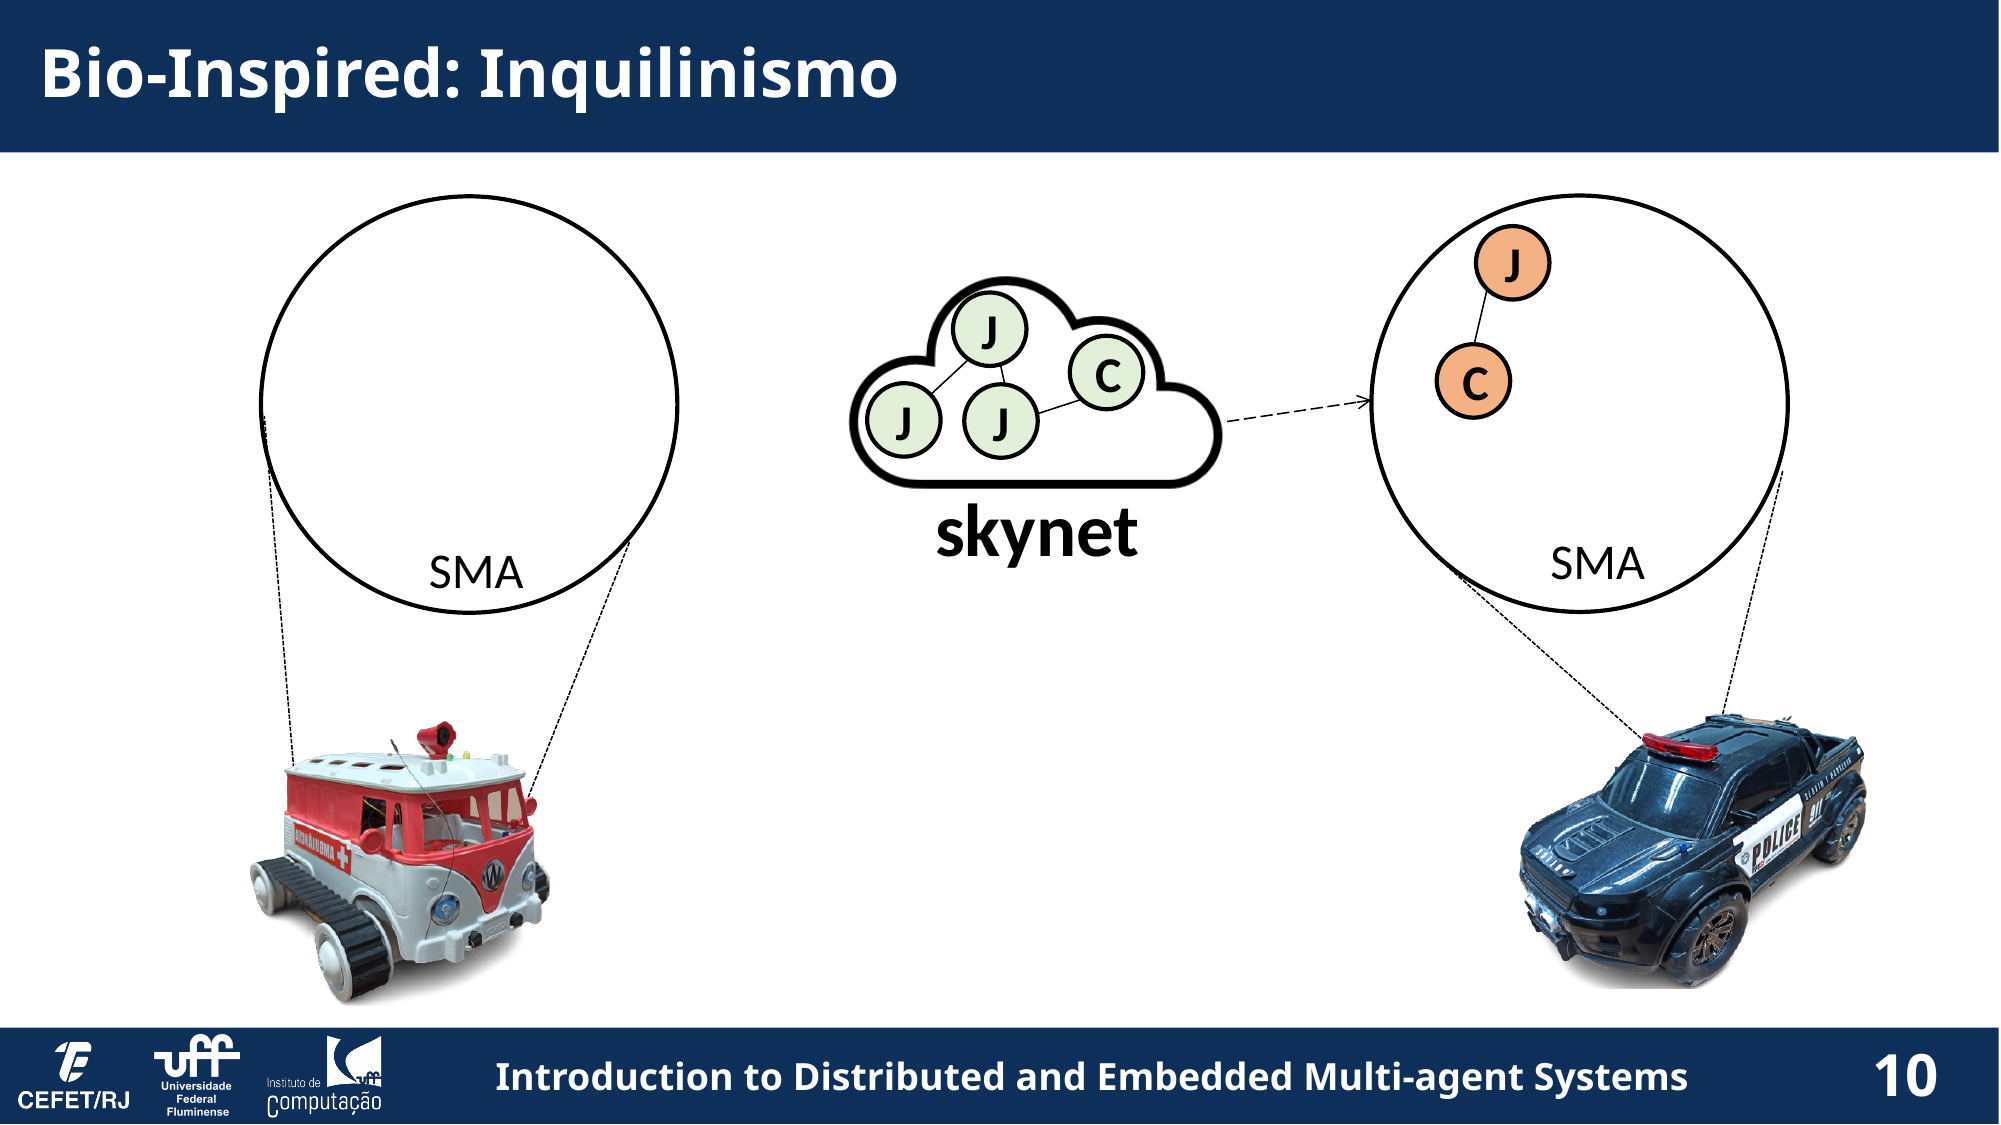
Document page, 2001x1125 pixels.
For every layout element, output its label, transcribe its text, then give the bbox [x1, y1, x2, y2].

picture [153, 1033, 241, 1121]
text_box skynet [920, 474, 1155, 580]
text_box J [1475, 226, 1550, 300]
text_box [1371, 195, 1788, 612]
text_box Bio-Inspired: Inquilinismo [25, 23, 1999, 119]
text_box SMA [1535, 522, 1660, 598]
text_box J [952, 292, 1027, 366]
text_box C [1069, 335, 1144, 410]
text_box [420, 607, 518, 613]
text_box SMA [414, 531, 539, 607]
text_box J [964, 384, 1038, 458]
text_box J [867, 383, 941, 457]
picture [824, 170, 1249, 595]
picture [245, 719, 555, 1006]
text_box C [1436, 344, 1511, 418]
picture [1513, 711, 1872, 989]
picture [265, 1033, 383, 1118]
picture [18, 1021, 129, 1125]
text_box [260, 196, 678, 606]
